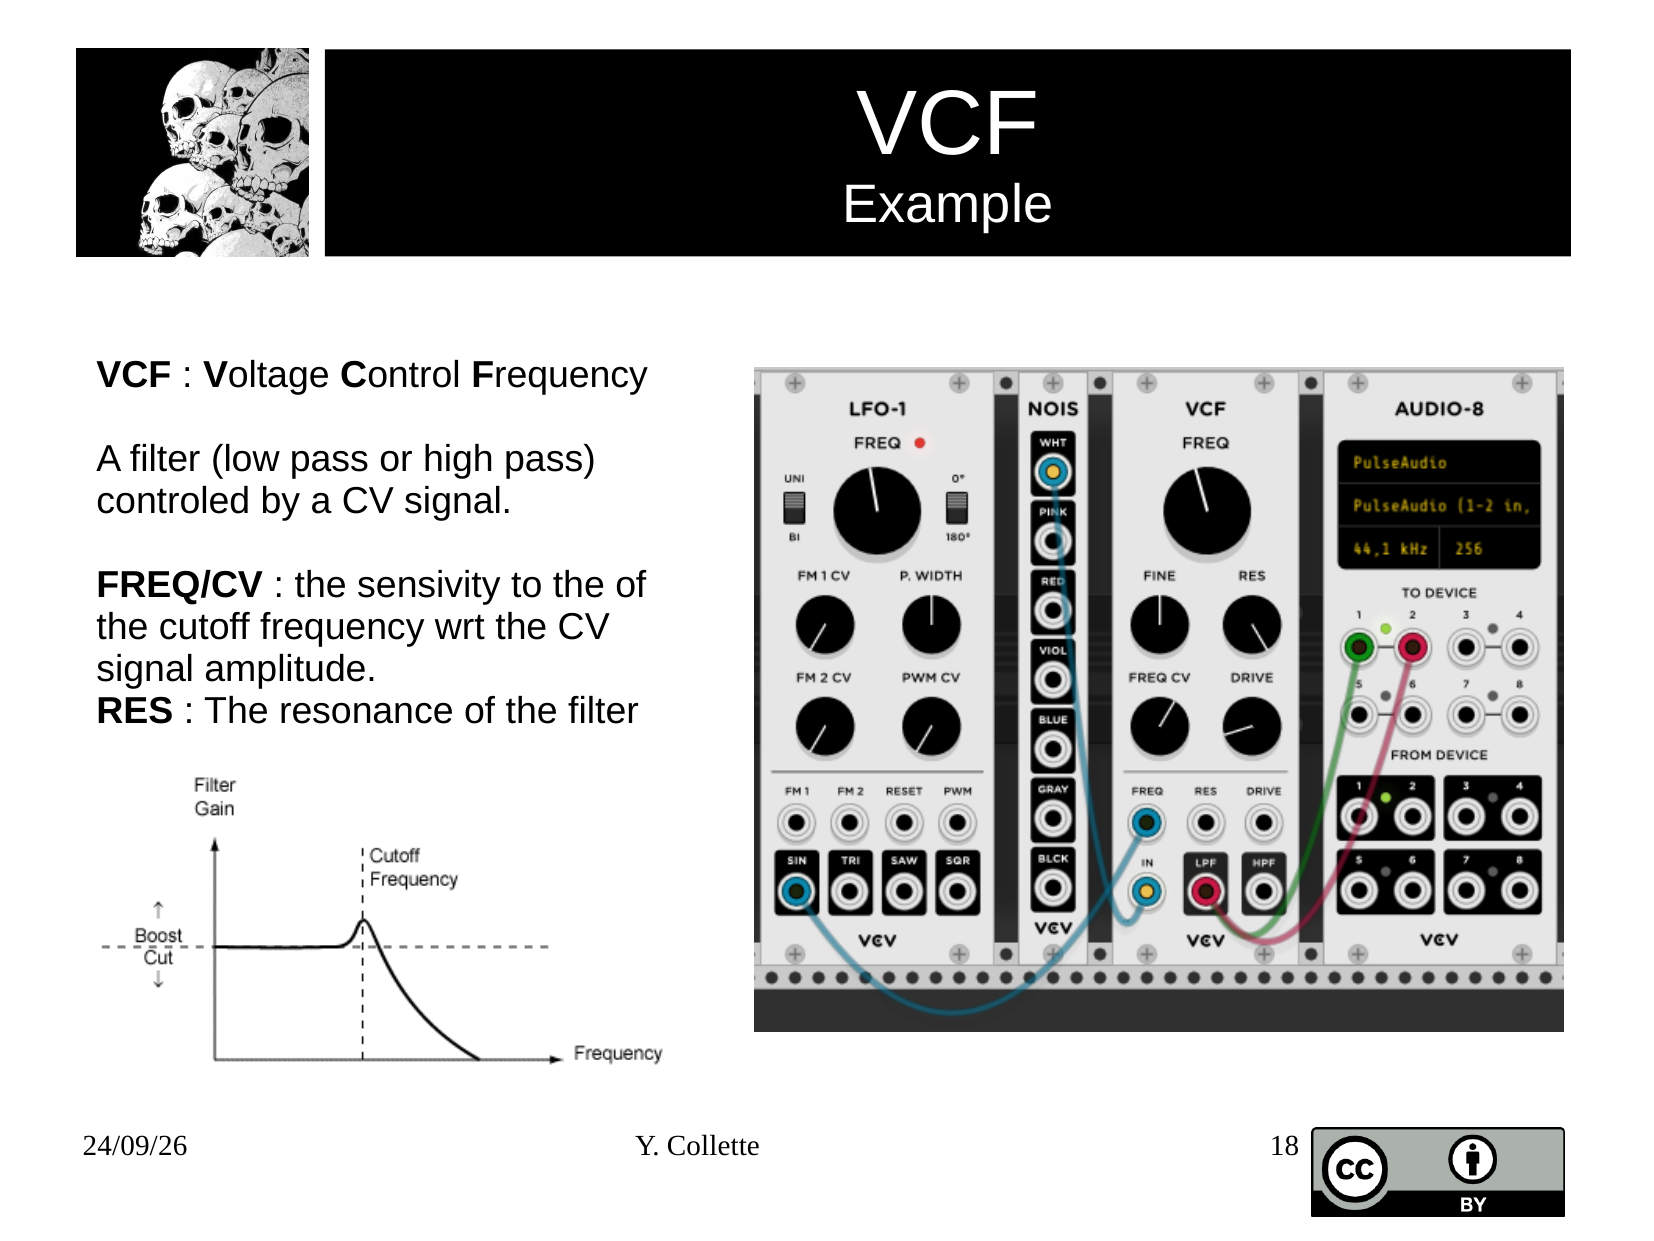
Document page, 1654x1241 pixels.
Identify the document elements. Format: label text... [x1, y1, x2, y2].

title VCF Example [324, 49, 1571, 257]
text_box VCF : Voltage Control Frequency A filter (low pass or high pass) controled by a CV signal. FREQ/CV : the sensivity to the of the cutoff frequency wrt the CV signal amplitude. RES : The resonance of the filter [81, 346, 698, 739]
picture [76, 48, 309, 257]
picture [96, 770, 669, 1071]
picture [754, 367, 1564, 1032]
picture [1311, 1127, 1565, 1217]
